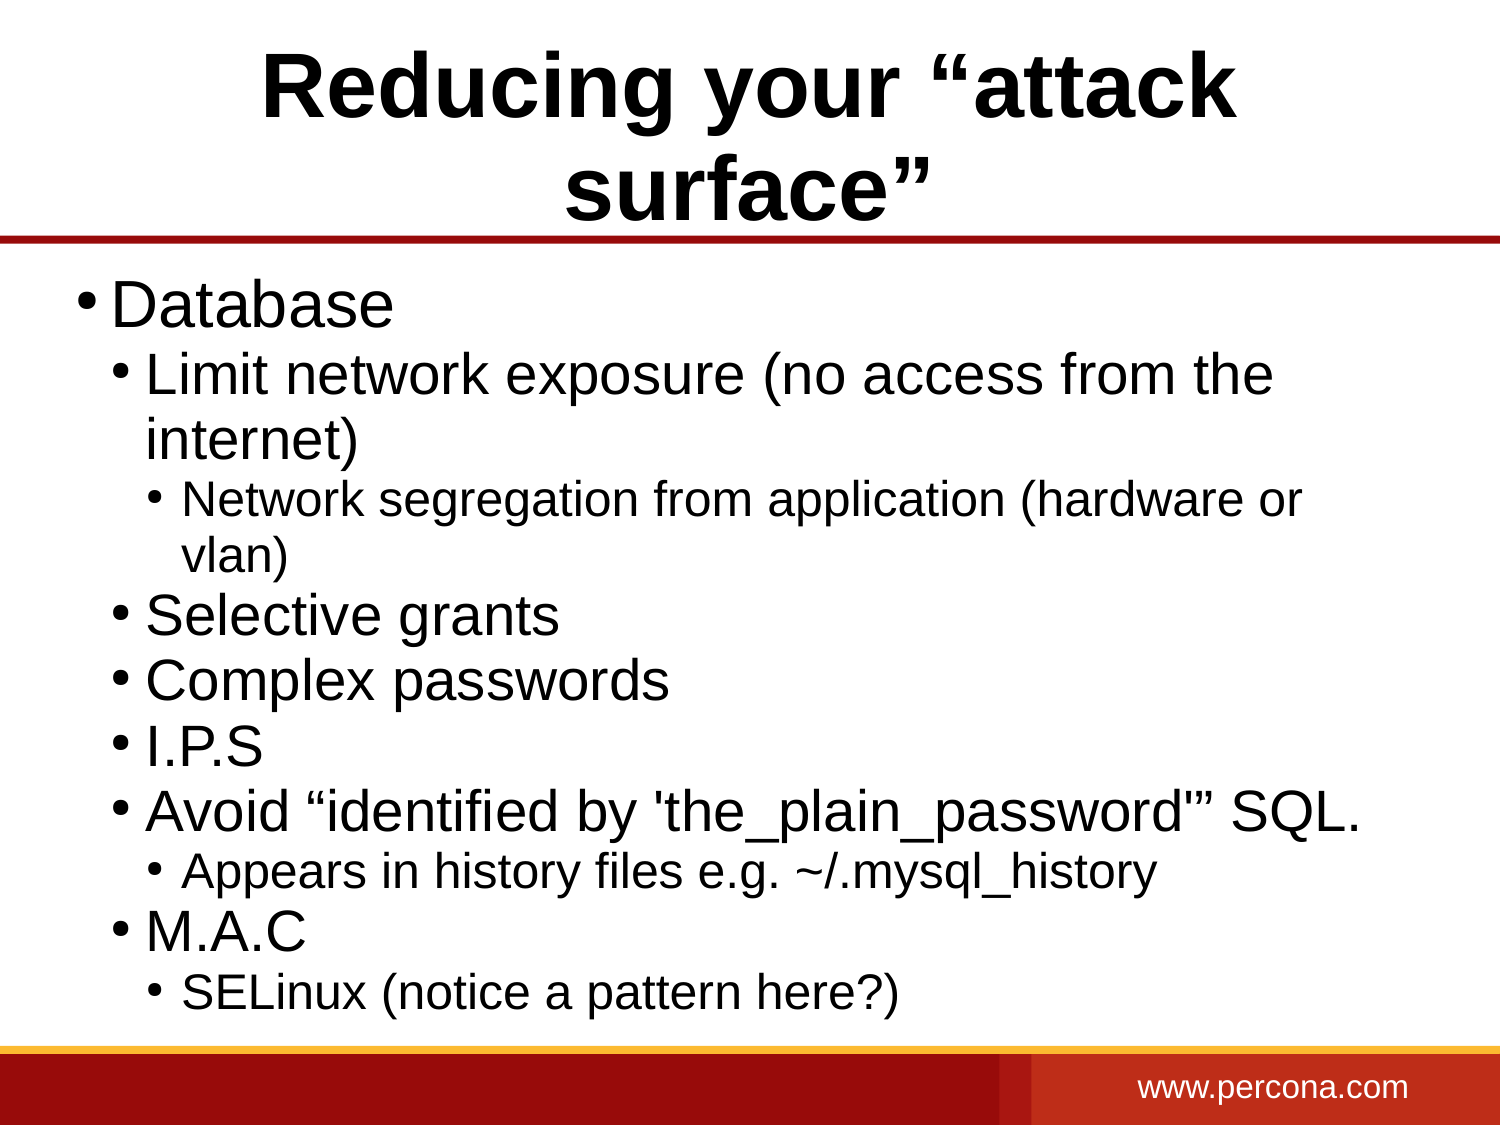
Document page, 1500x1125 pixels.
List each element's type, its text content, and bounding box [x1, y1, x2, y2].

text_box Reducing your “attack surface” [75, 44, 1425, 233]
text_box Database Limit network exposure (no access from the internet) Network segregation from application (hardware or vlan) Selective grants Complex passwords I.P.S Avoid “identified by 'the_plain_password'” SQL. Appears in history files e.g. ~/.mysql_history M.A.C SELinux (notice a pattern here?) [75, 263, 1425, 1006]
